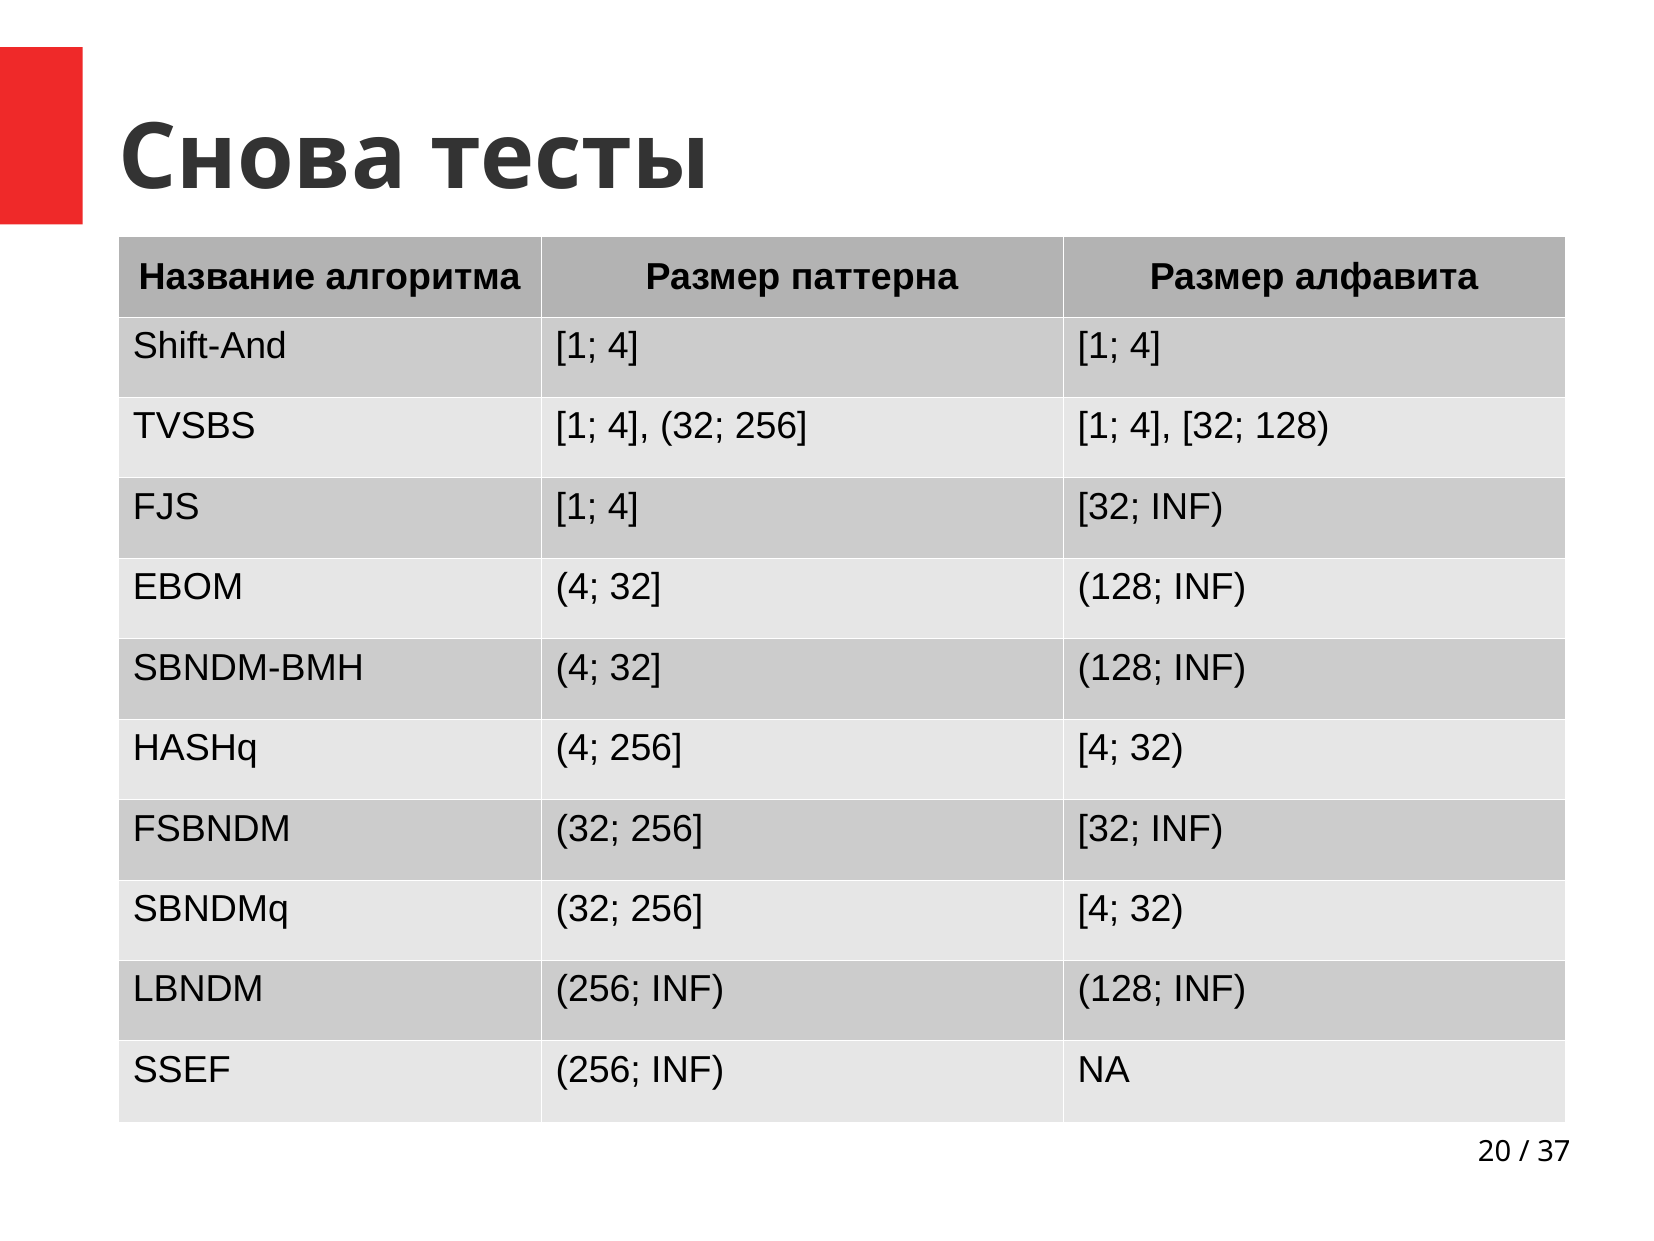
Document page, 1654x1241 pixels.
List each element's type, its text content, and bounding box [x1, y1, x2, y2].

table_cell (256; INF) [542, 961, 1063, 1040]
table_cell Shift-And [119, 318, 541, 397]
table_cell (4; 32] [542, 639, 1063, 719]
table_cell NA [1064, 1041, 1565, 1122]
table_cell (128; INF) [1064, 639, 1565, 719]
table_cell [4; 32) [1064, 720, 1565, 799]
table_cell SBNDMq [119, 881, 541, 960]
table_cell [1; 4] [1064, 318, 1565, 397]
table_header Размер алфавита [1064, 237, 1565, 317]
table_cell EBOM [119, 559, 541, 638]
table_cell FSBNDM [119, 800, 541, 880]
table_cell (4; 32] [542, 559, 1063, 638]
table_cell [1; 4] [542, 318, 1063, 397]
table_cell (128; INF) [1064, 559, 1565, 638]
title Снова тесты [118, 49, 1571, 257]
table_header Название алгоритма [119, 237, 541, 317]
table_cell SSEF [119, 1041, 541, 1122]
table_cell SBNDM-BMH [119, 639, 541, 719]
table_cell TVSBS [119, 398, 541, 477]
table_cell [32; INF) [1064, 478, 1565, 558]
table_header Размер паттерна [542, 237, 1063, 317]
table_cell [1; 4], (32; 256] [542, 398, 1063, 477]
table_cell [1; 4] [542, 478, 1063, 558]
table_cell HASHq [119, 720, 541, 799]
table_cell (128; INF) [1064, 961, 1565, 1040]
table_cell FJS [119, 478, 541, 558]
table_cell LBNDM [119, 961, 541, 1040]
table_cell [4; 32) [1064, 881, 1565, 960]
table_cell (256; INF) [542, 1041, 1063, 1122]
table_cell (32; 256] [542, 881, 1063, 960]
table_cell (4; 256] [542, 720, 1063, 799]
table_cell [32; INF) [1064, 800, 1565, 880]
table_cell [1; 4], [32; 128) [1064, 398, 1565, 477]
table_cell (32; 256] [542, 800, 1063, 880]
